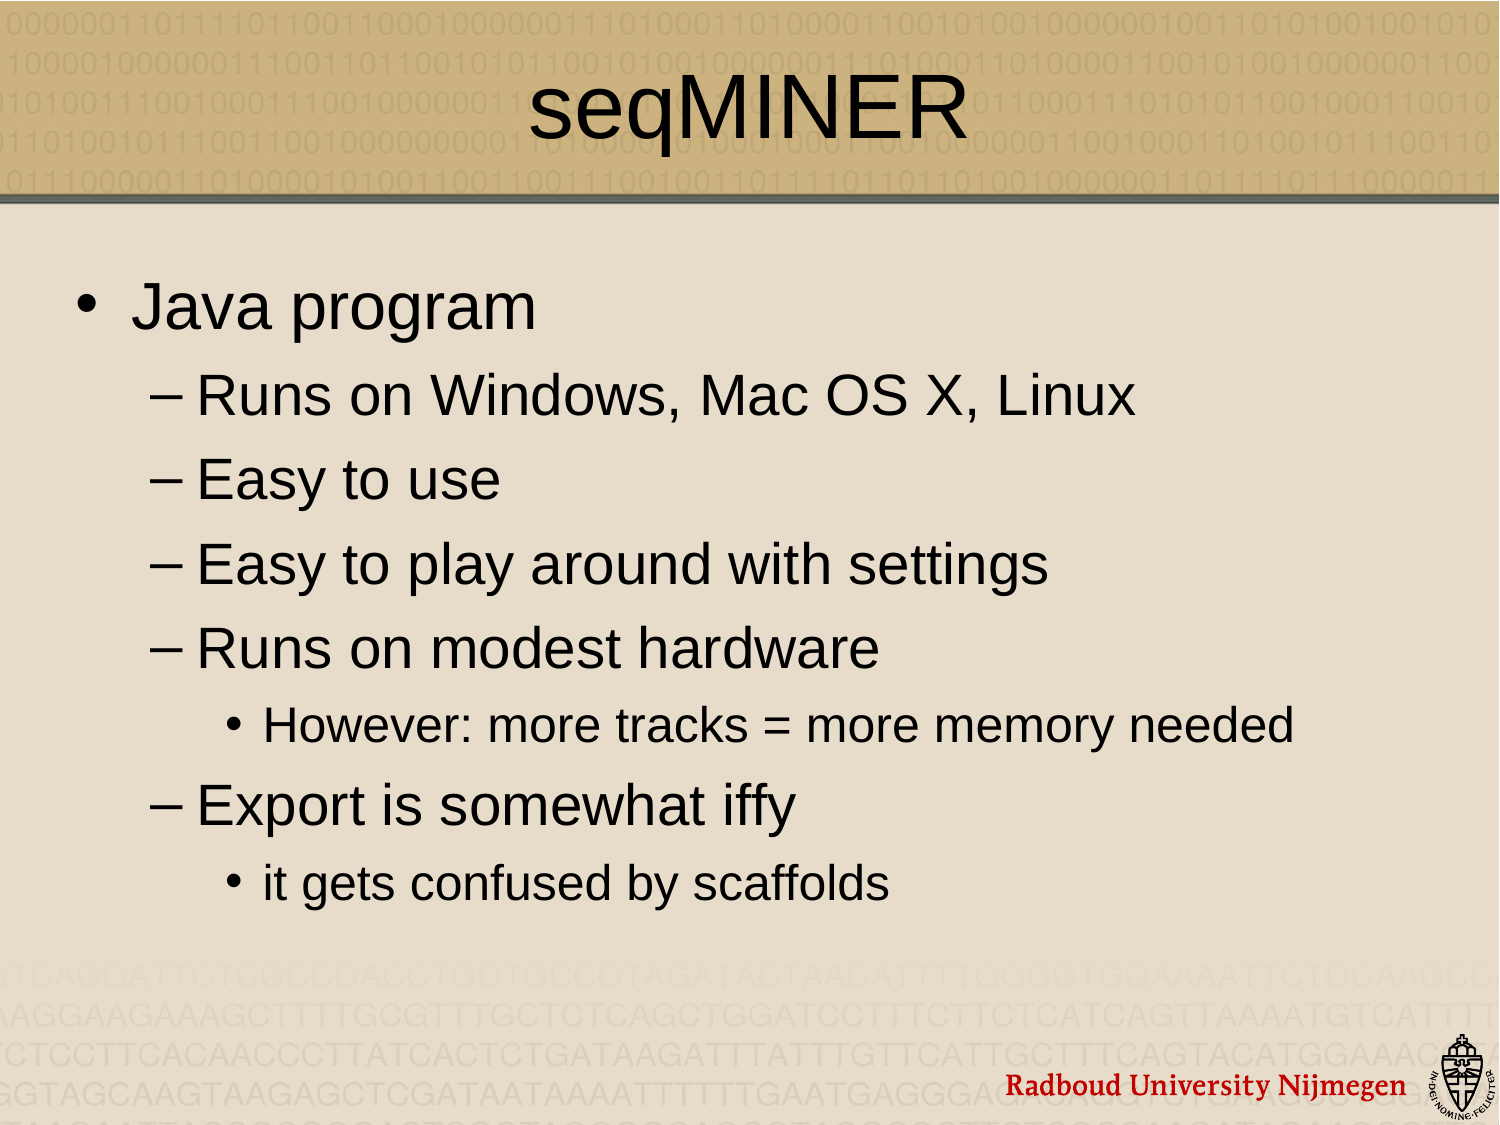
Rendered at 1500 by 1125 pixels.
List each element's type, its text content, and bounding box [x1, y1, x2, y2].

picture [0, 1, 1500, 1125]
title seqMINER [75, 7, 1425, 196]
list Java program Runs on Windows, Mac OS X, Linux Easy to use Easy to play around with settings Runs on modest hardware However: more tracks = more memory needed Export is somewhat iffy it gets confused by scaffolds [75, 262, 1426, 1006]
